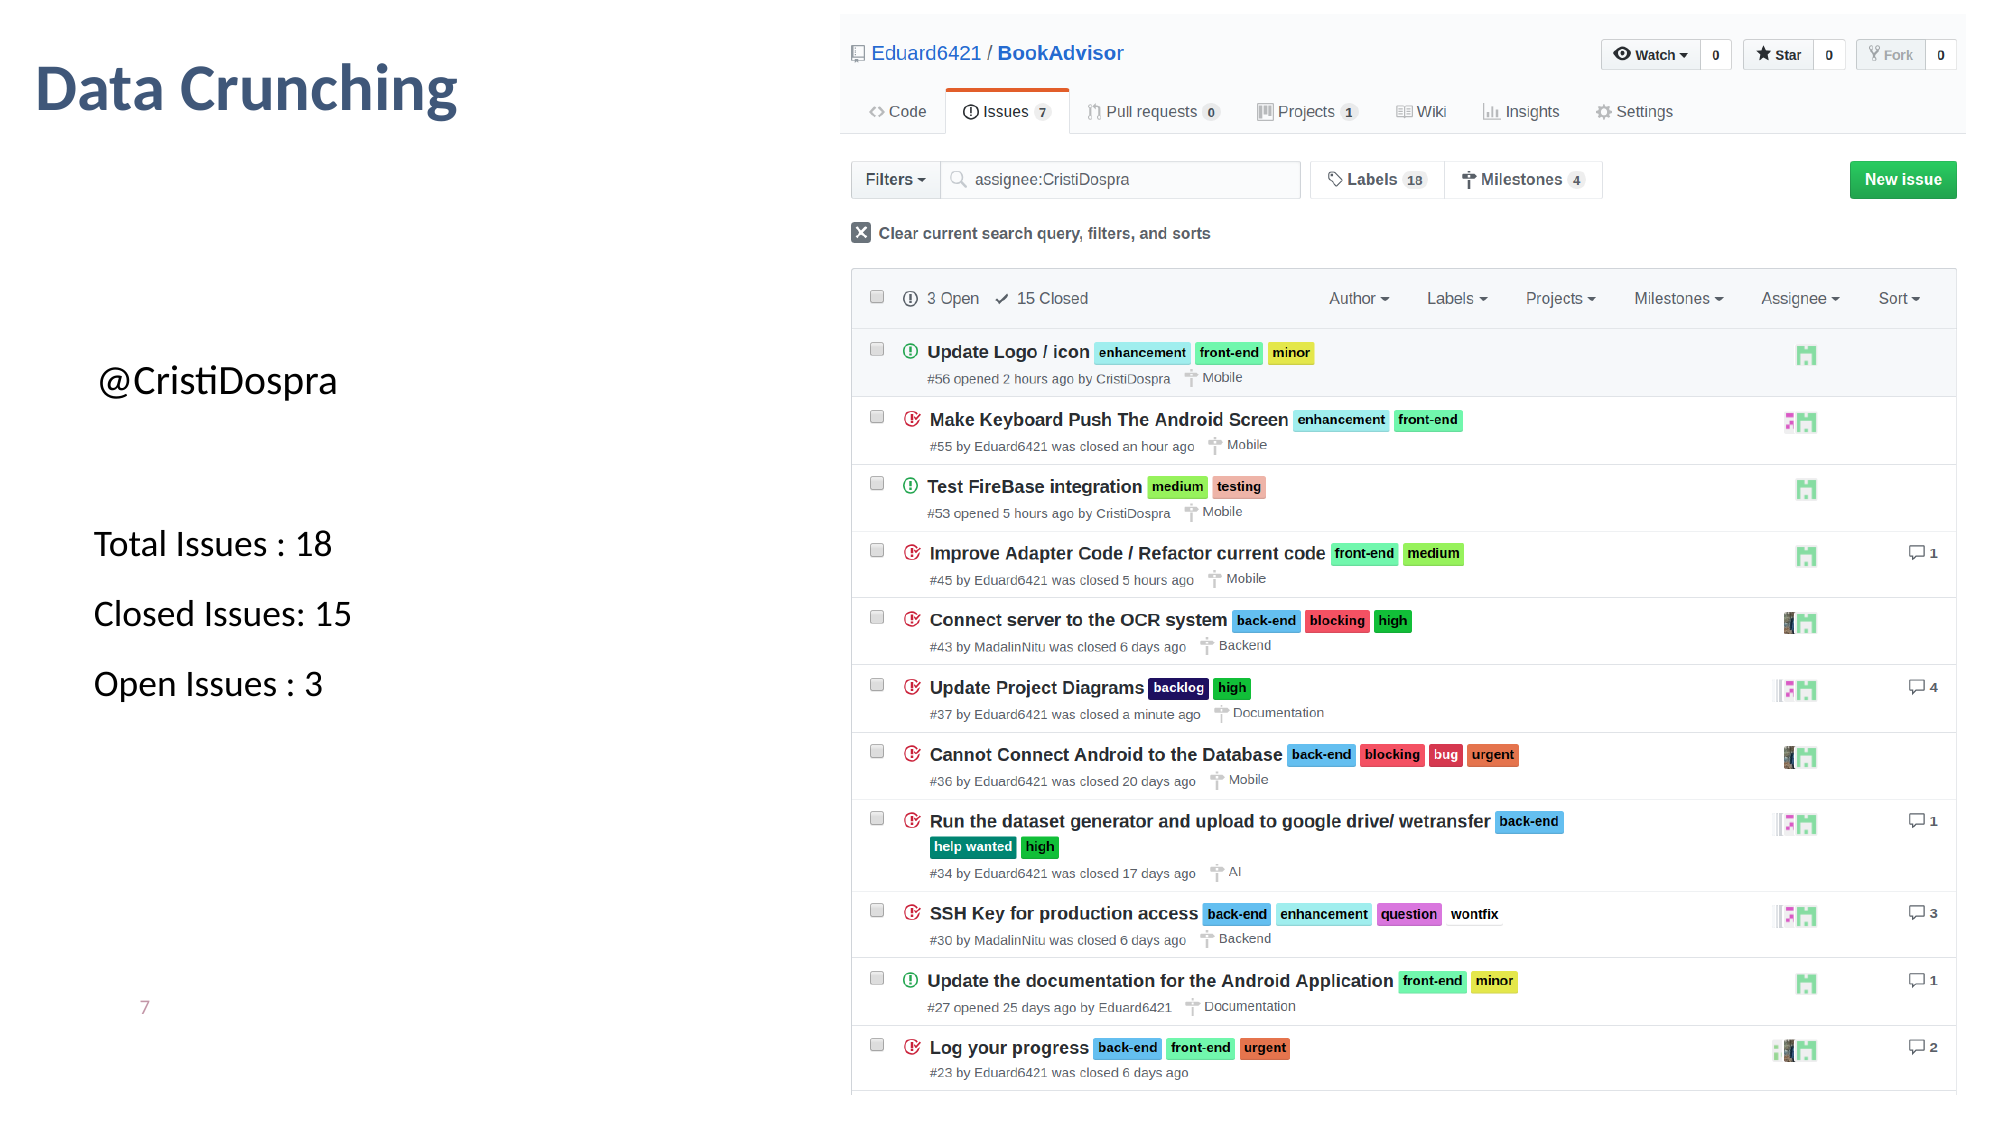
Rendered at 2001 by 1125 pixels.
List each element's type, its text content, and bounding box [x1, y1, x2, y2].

title Data Crunching [30, 41, 721, 136]
list Total Issues : 18 Closed Issues: 15 Open Issues : 3 [88, 523, 840, 811]
picture [840, 14, 1966, 1096]
list @CristiDospra [90, 358, 843, 646]
slide_number <number> [105, 993, 170, 1033]
